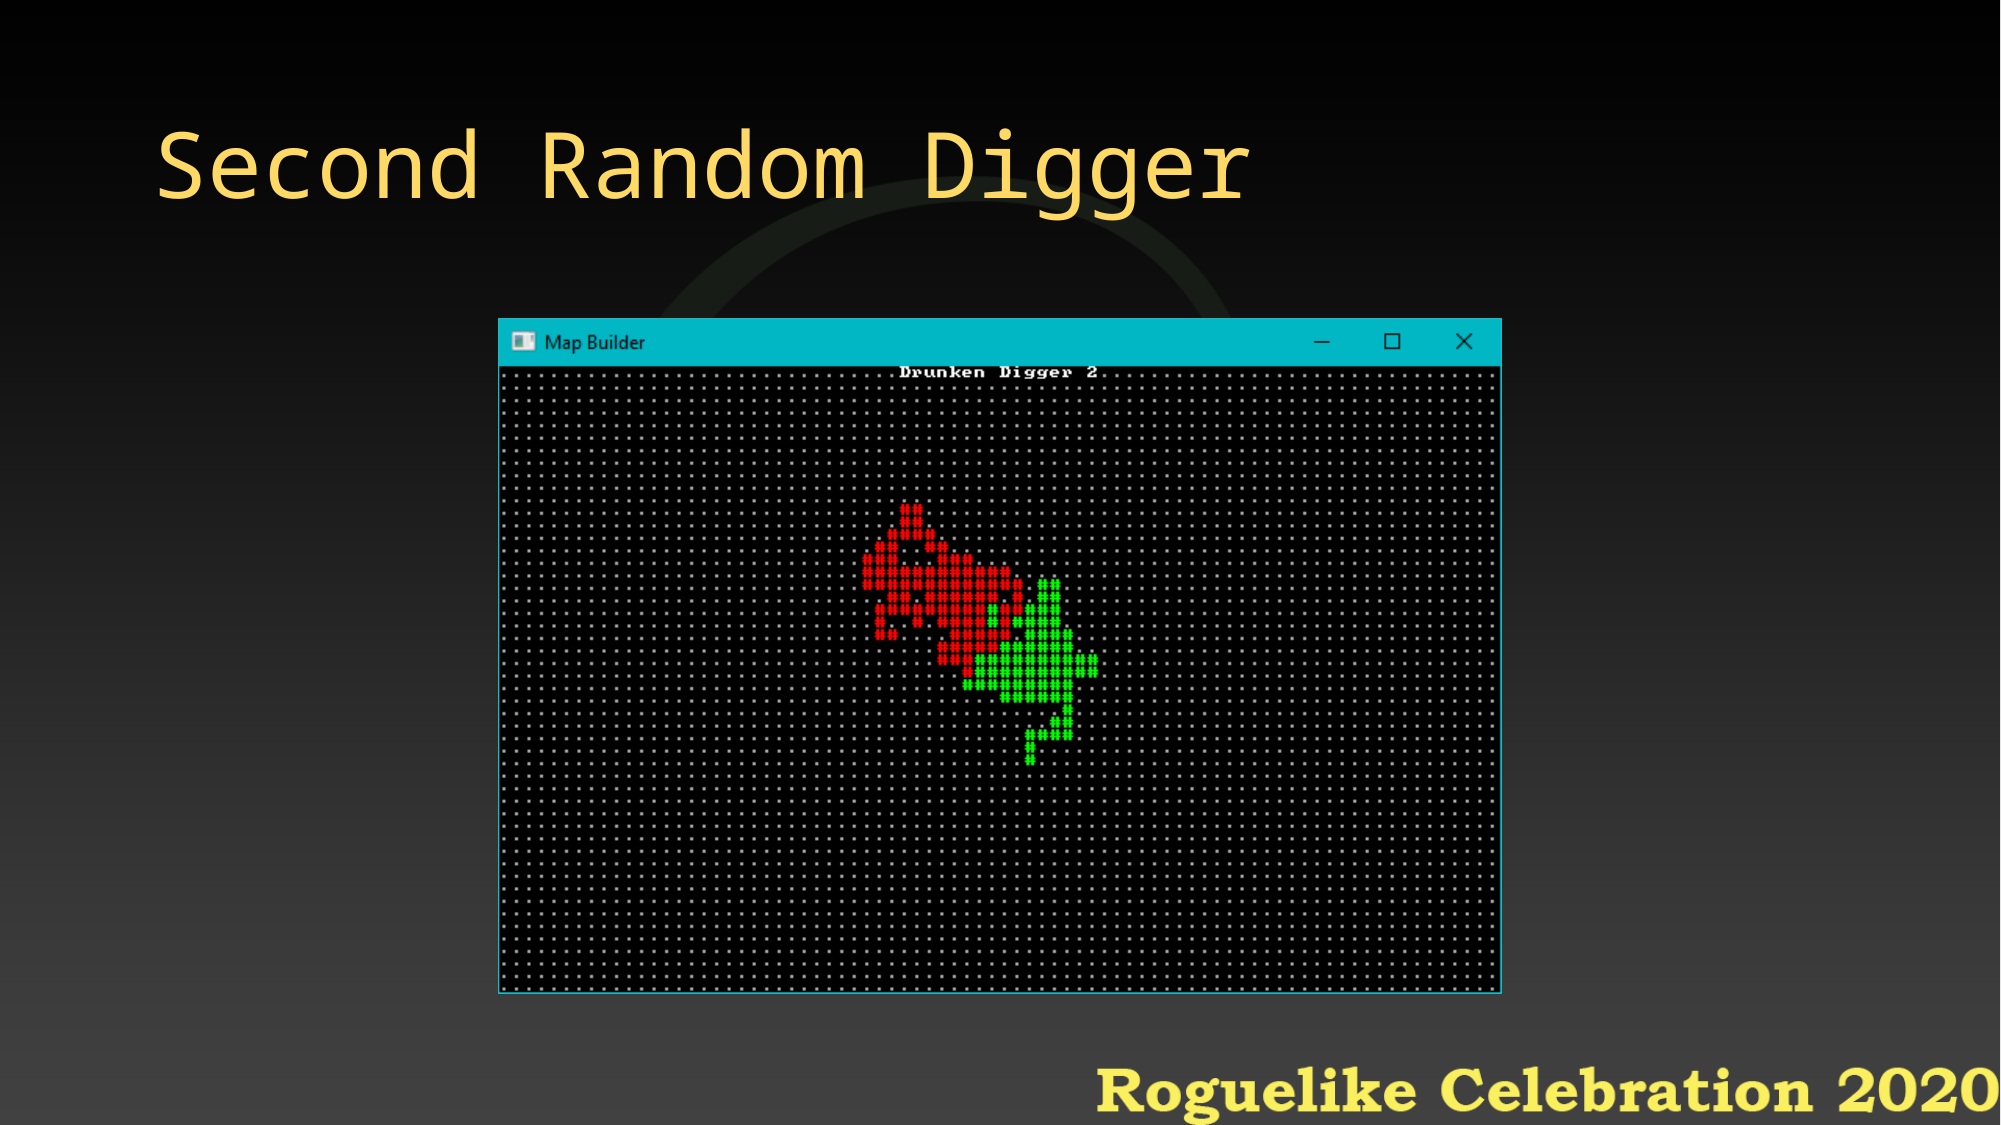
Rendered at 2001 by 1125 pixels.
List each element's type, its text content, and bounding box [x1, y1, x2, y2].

picture [0, 0, 2001, 1125]
title Second Random Digger [137, 59, 1863, 278]
